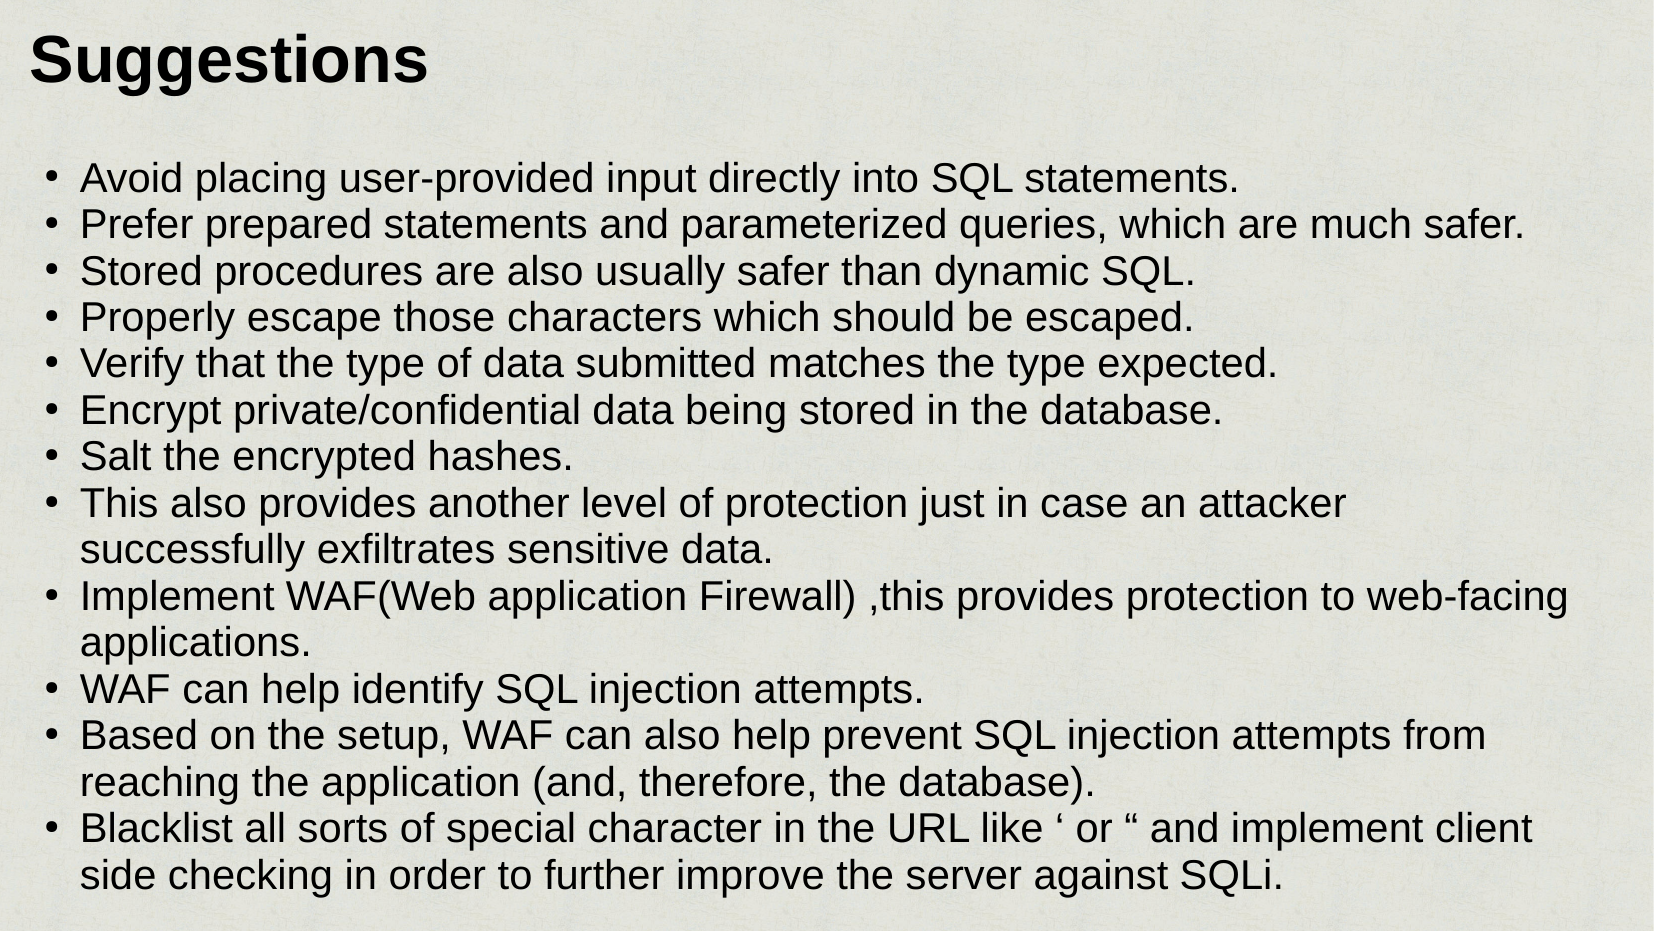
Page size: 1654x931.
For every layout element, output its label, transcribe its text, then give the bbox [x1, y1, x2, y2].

title Suggestions [29, 0, 1518, 119]
text_box Avoid placing user-provided input directly into SQL statements. Prefer prepared statements and parameterized queries, which are much safer. Stored procedures are also usually safer than dynamic SQL. Properly escape those characters which should be escaped. Verify that the type of data submitted matches the type expected. Encrypt private/confidential data being stored in the database. Salt the encrypted hashes. This also provides another level of protection just in case an attacker successfully exfiltrates sensitive data. Implement WAF(Web application Firewall) ,this provides protection to web-facing applications. WAF can help identify SQL injection attempts. Based on the setup, WAF can also help prevent SQL injection attempts from reaching the application (and, therefore, the database). Blacklist all sorts of special character in the URL like ‘ or “ and implement client side checking in order to further improve the server against SQLi. [29, 146, 1595, 906]
picture [0, 0, 1654, 931]
